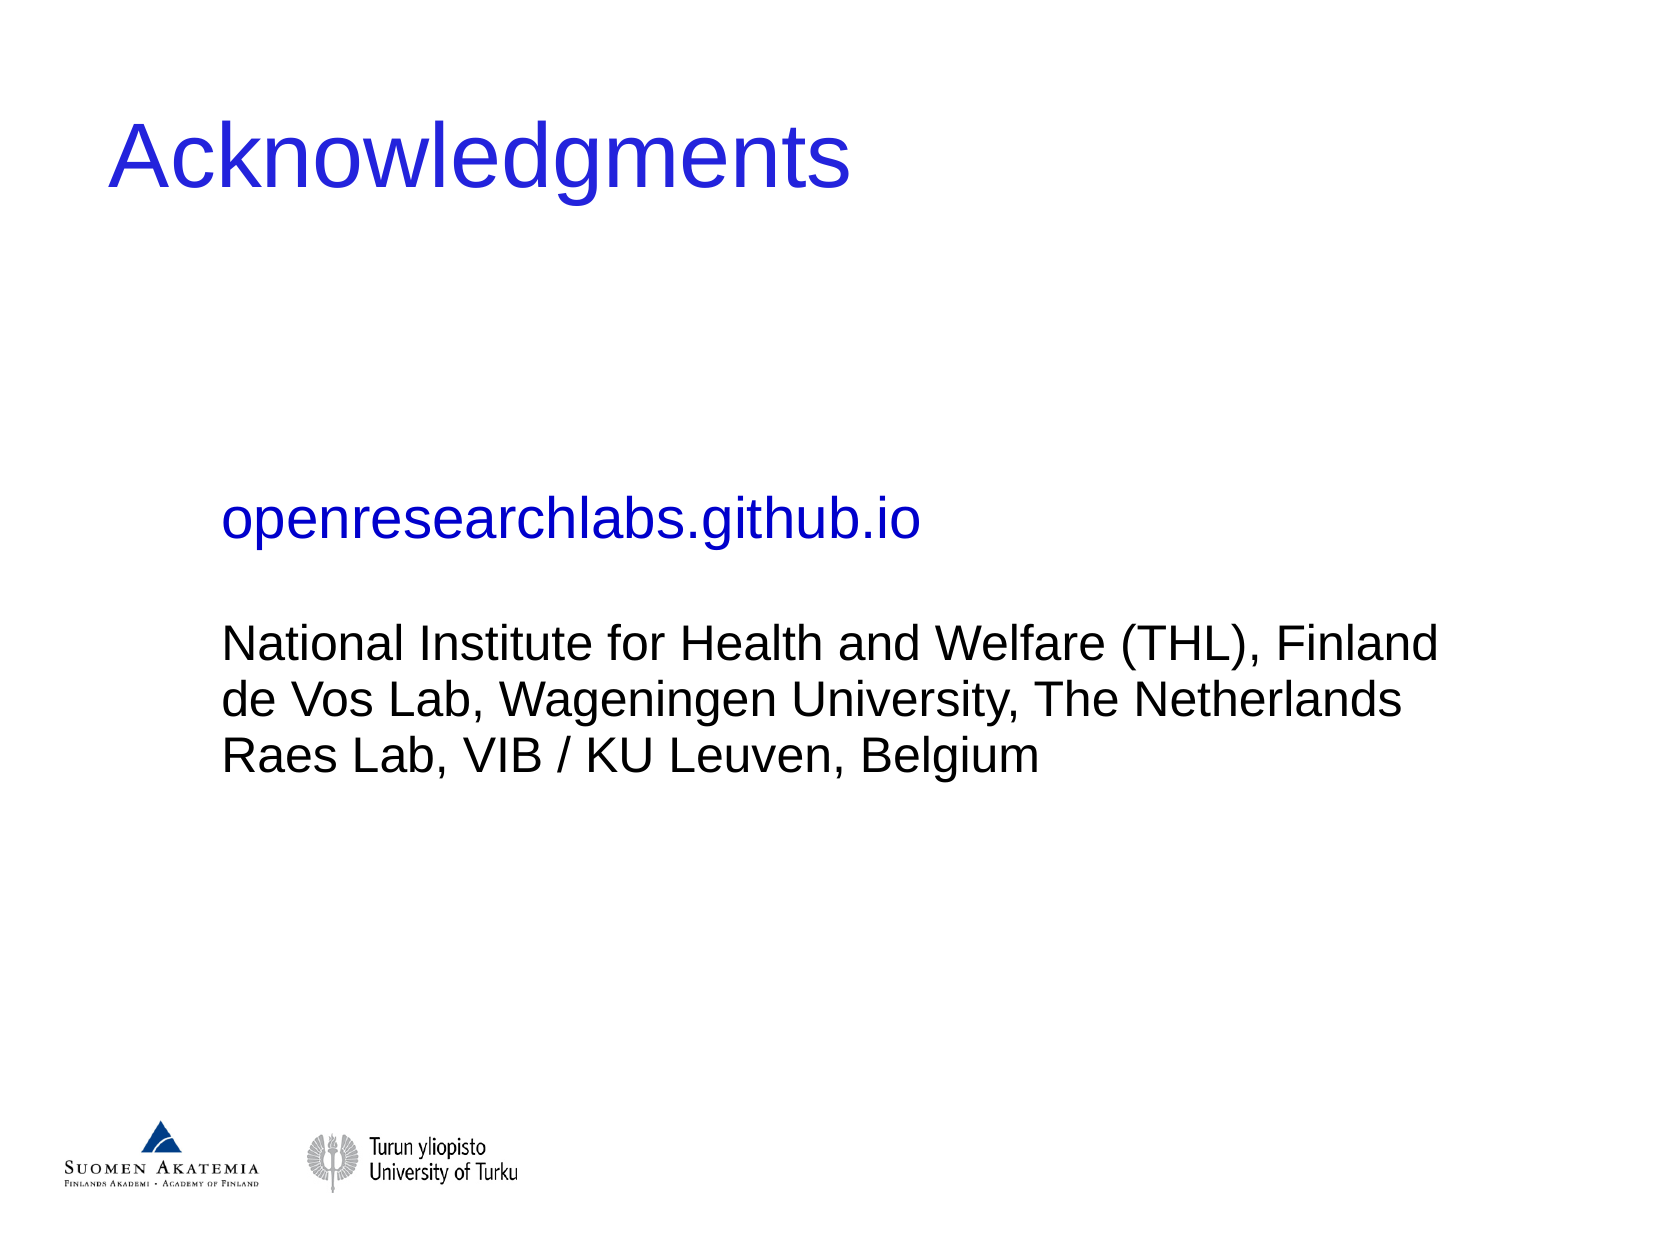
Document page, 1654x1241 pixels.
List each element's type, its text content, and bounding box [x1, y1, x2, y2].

text_box openresearchlabs.github.io National Institute for Health and Welfare (THL), Finland de Vos Lab, Wageningen University, The Netherlands Raes Lab, VIB / KU Leuven, Belgium [220, 400, 1516, 868]
picture [56, 1113, 274, 1194]
title Acknowledgments [108, 104, 1118, 208]
picture [307, 1133, 517, 1193]
